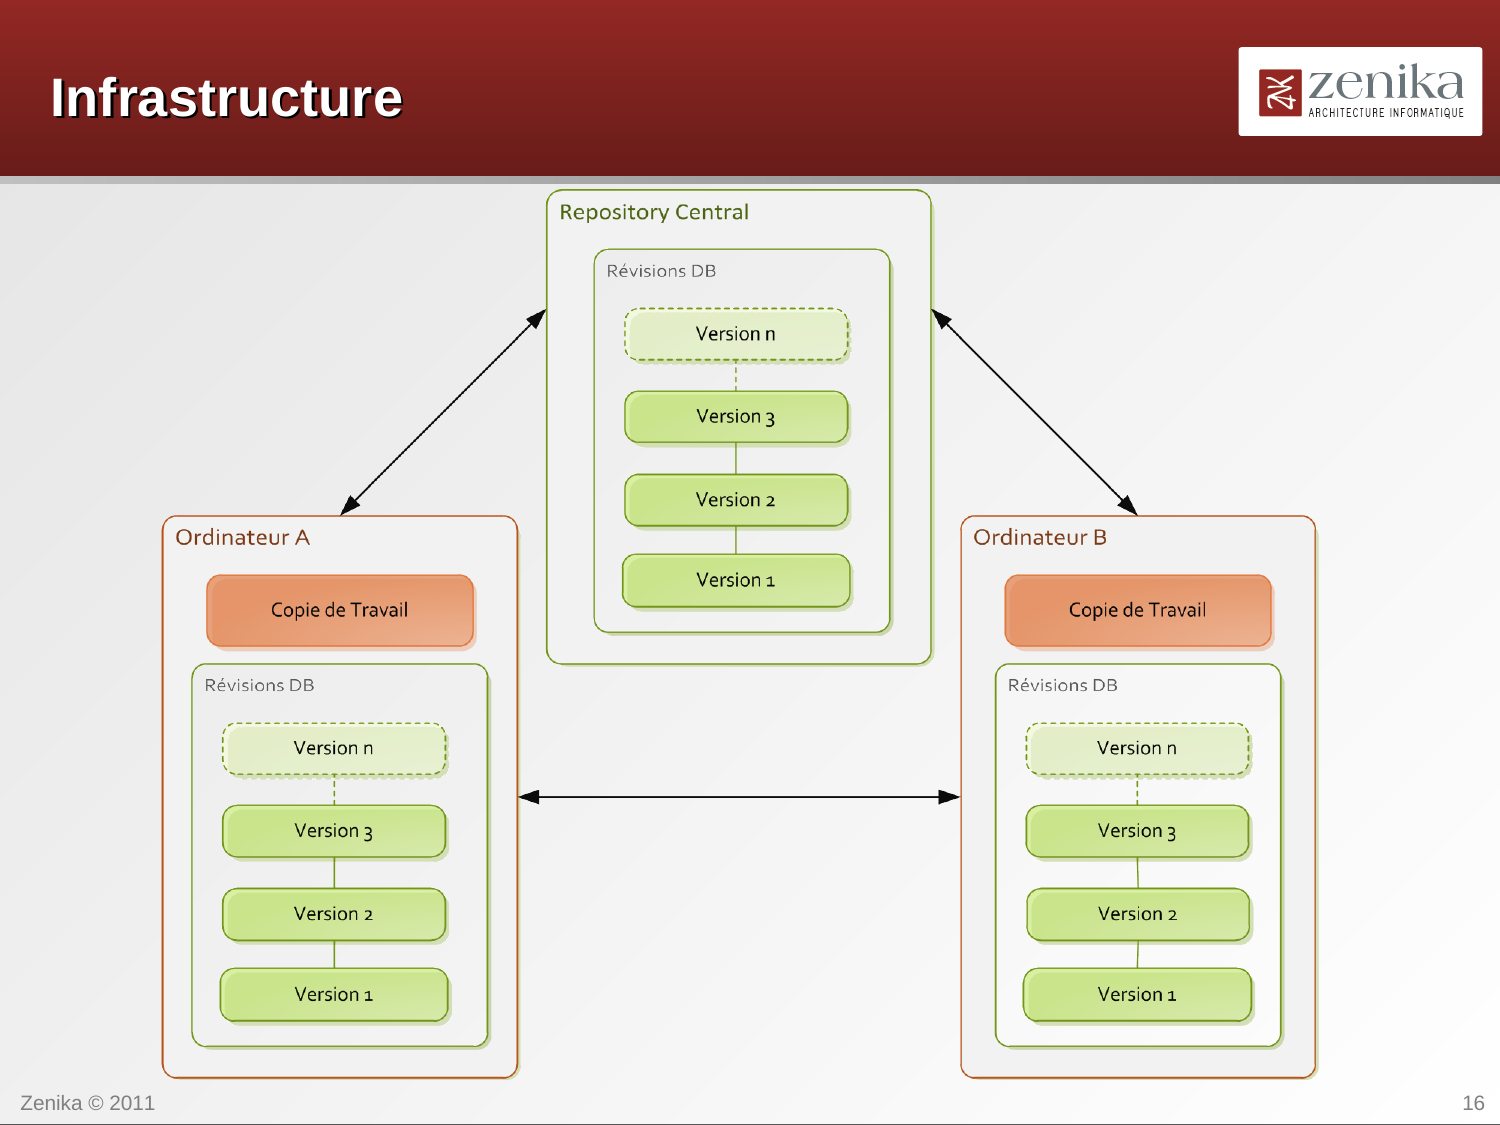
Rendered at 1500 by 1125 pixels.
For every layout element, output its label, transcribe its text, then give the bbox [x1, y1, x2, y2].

picture [1257, 58, 1464, 125]
picture [161, 189, 1319, 1080]
title Infrastructure [50, 22, 1206, 172]
